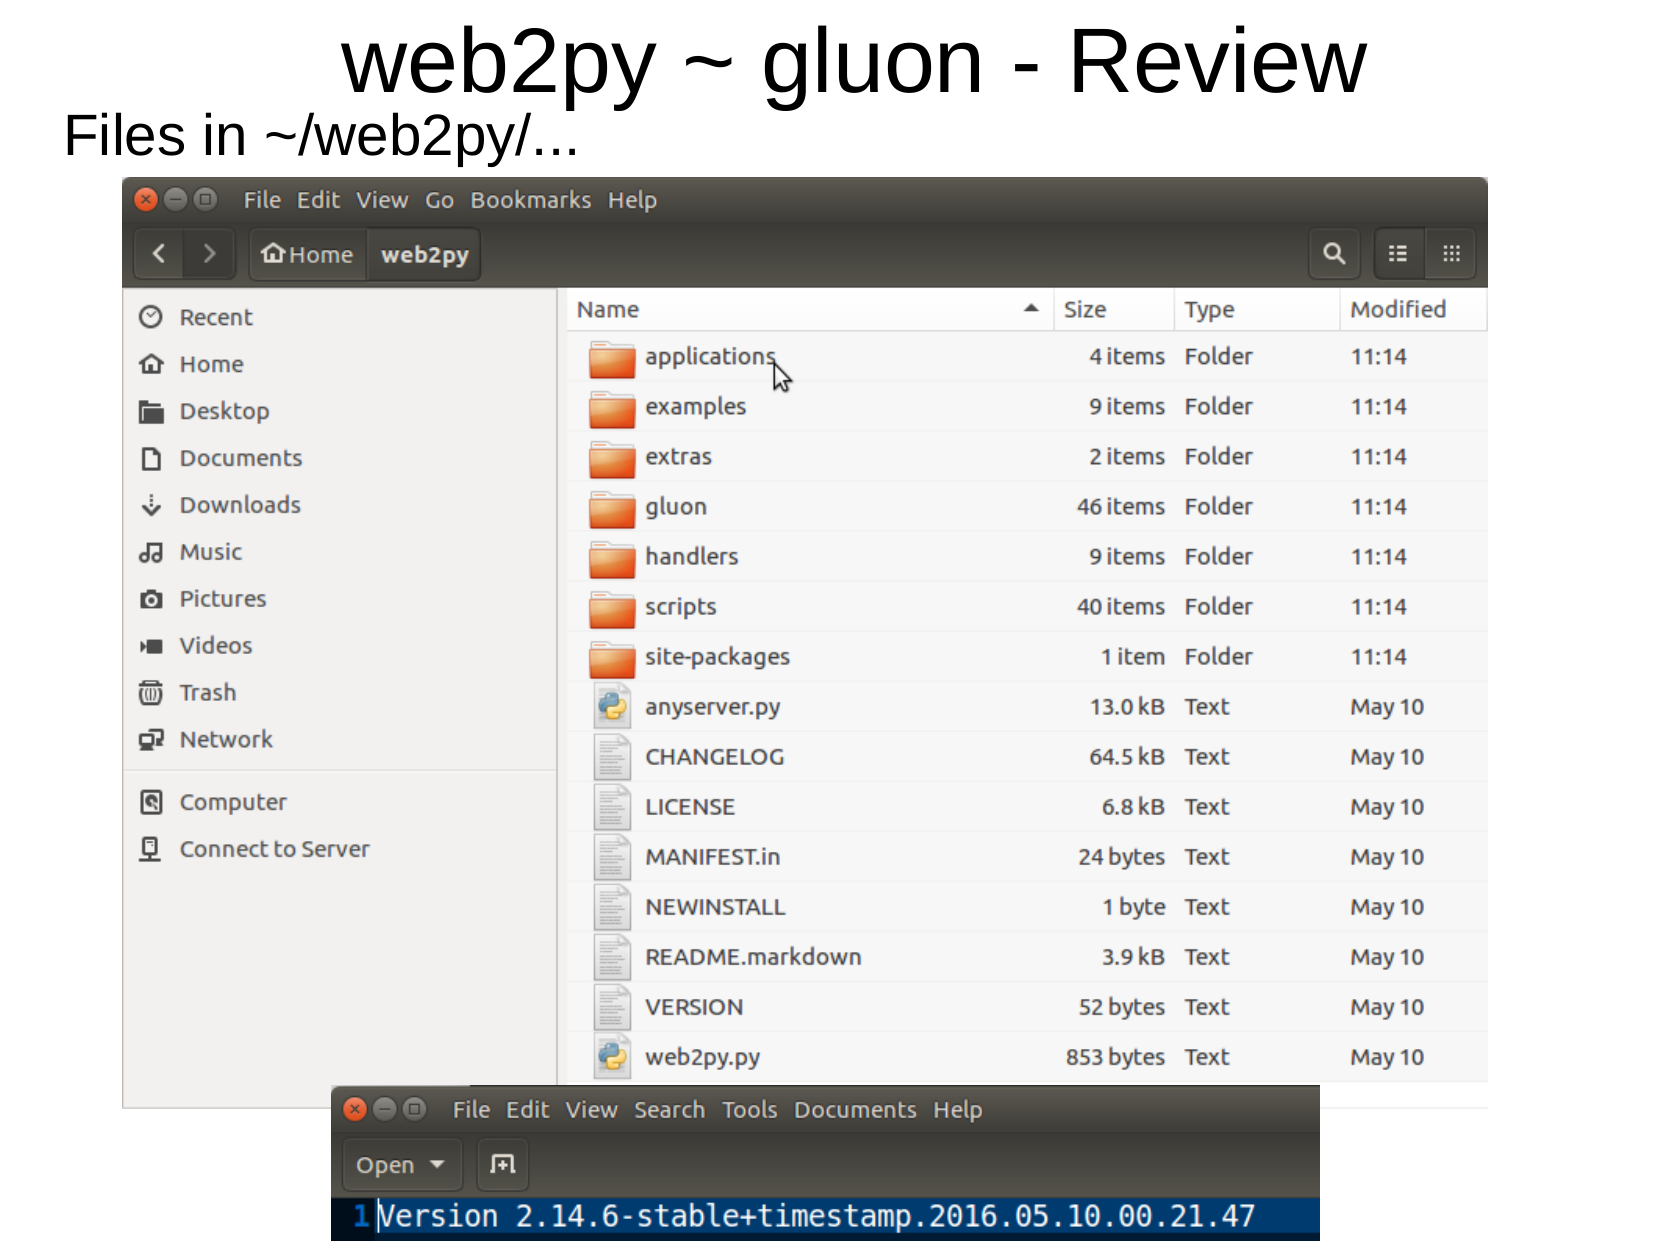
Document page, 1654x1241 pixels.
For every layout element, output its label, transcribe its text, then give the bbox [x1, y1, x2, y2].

picture [122, 177, 1488, 1241]
title web2py ~ gluon - Review [111, 9, 1600, 102]
title Files in ~/web2py/... [63, 102, 1627, 168]
